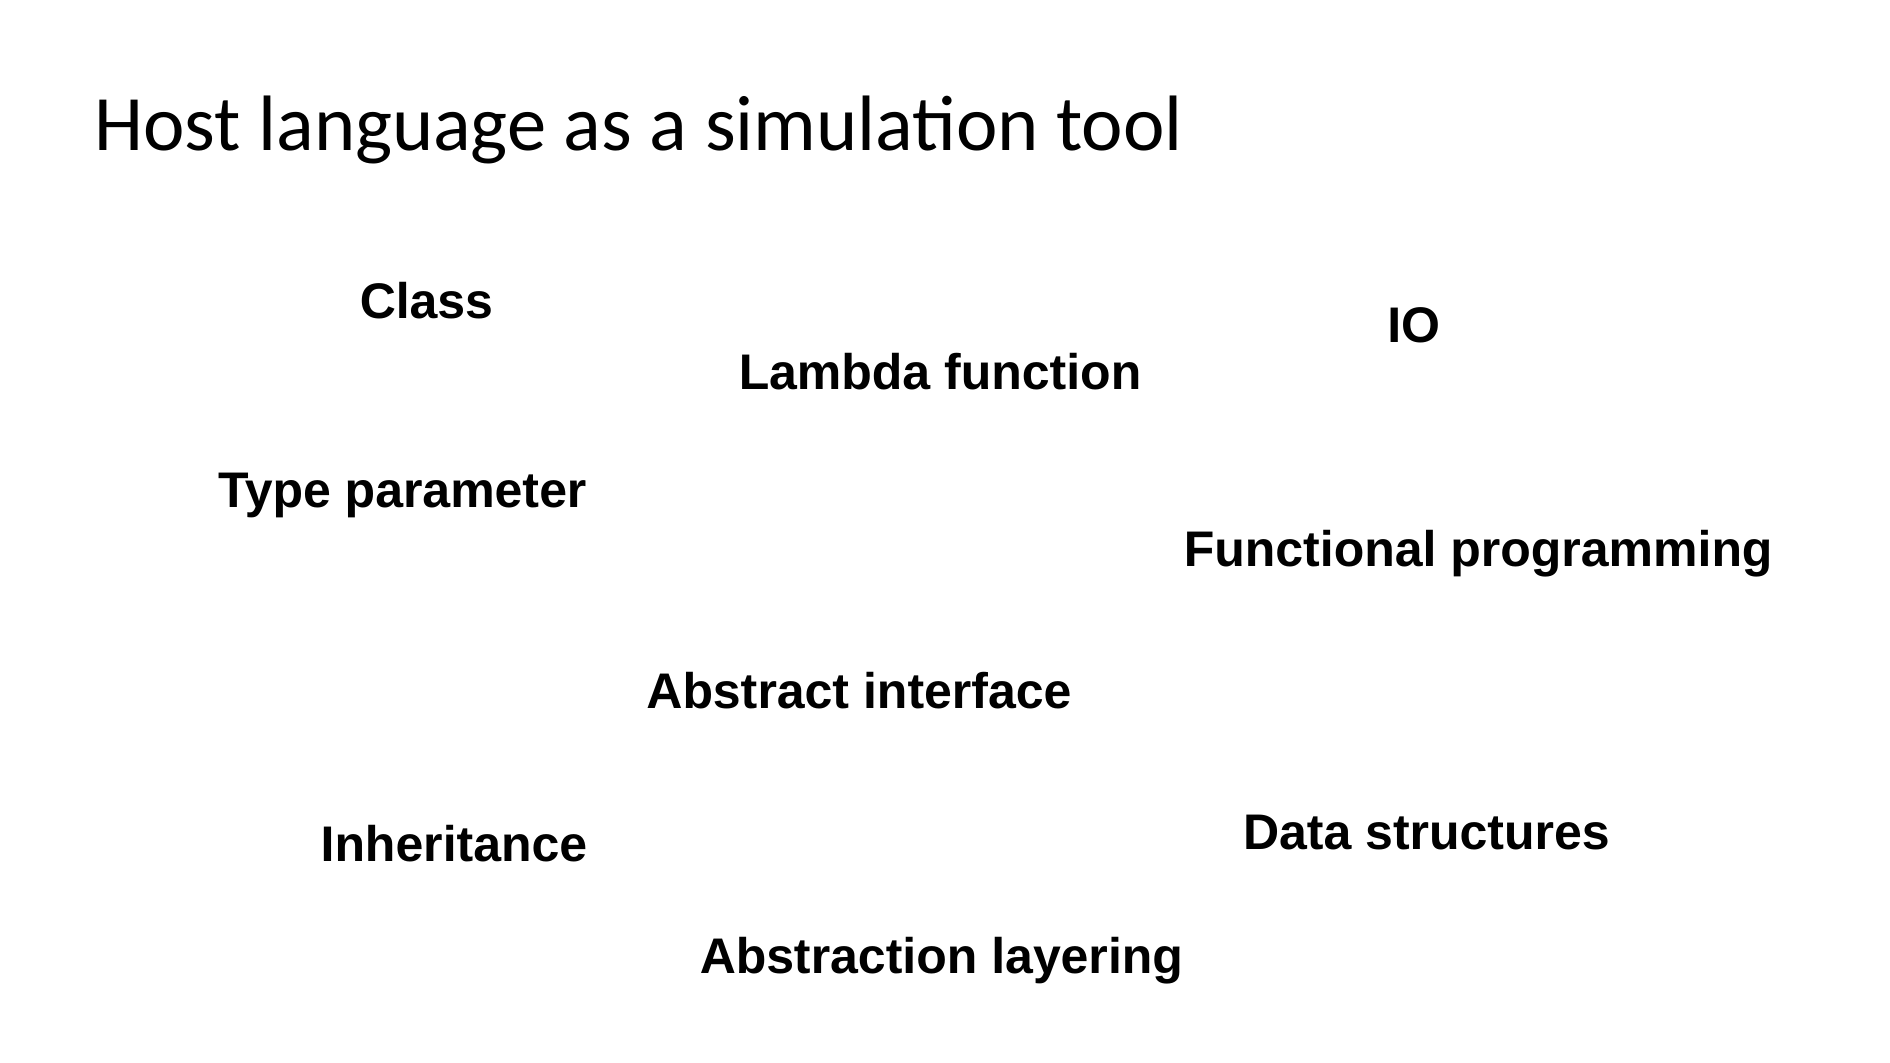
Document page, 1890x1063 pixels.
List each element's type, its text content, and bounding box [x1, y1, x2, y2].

text_box IO [1372, 289, 1536, 360]
text_box Inheritance [305, 809, 603, 880]
text_box Abstraction layering [685, 921, 1199, 992]
text_box Functional programming [1169, 514, 1788, 585]
title Host language as a simulation tool [94, 42, 1796, 220]
text_box Data structures [1228, 797, 1701, 924]
text_box Type parameter [203, 455, 602, 526]
text_box Abstract interface [631, 655, 1087, 727]
text_box Lambda function [723, 336, 1157, 408]
text_box Class [345, 265, 508, 337]
